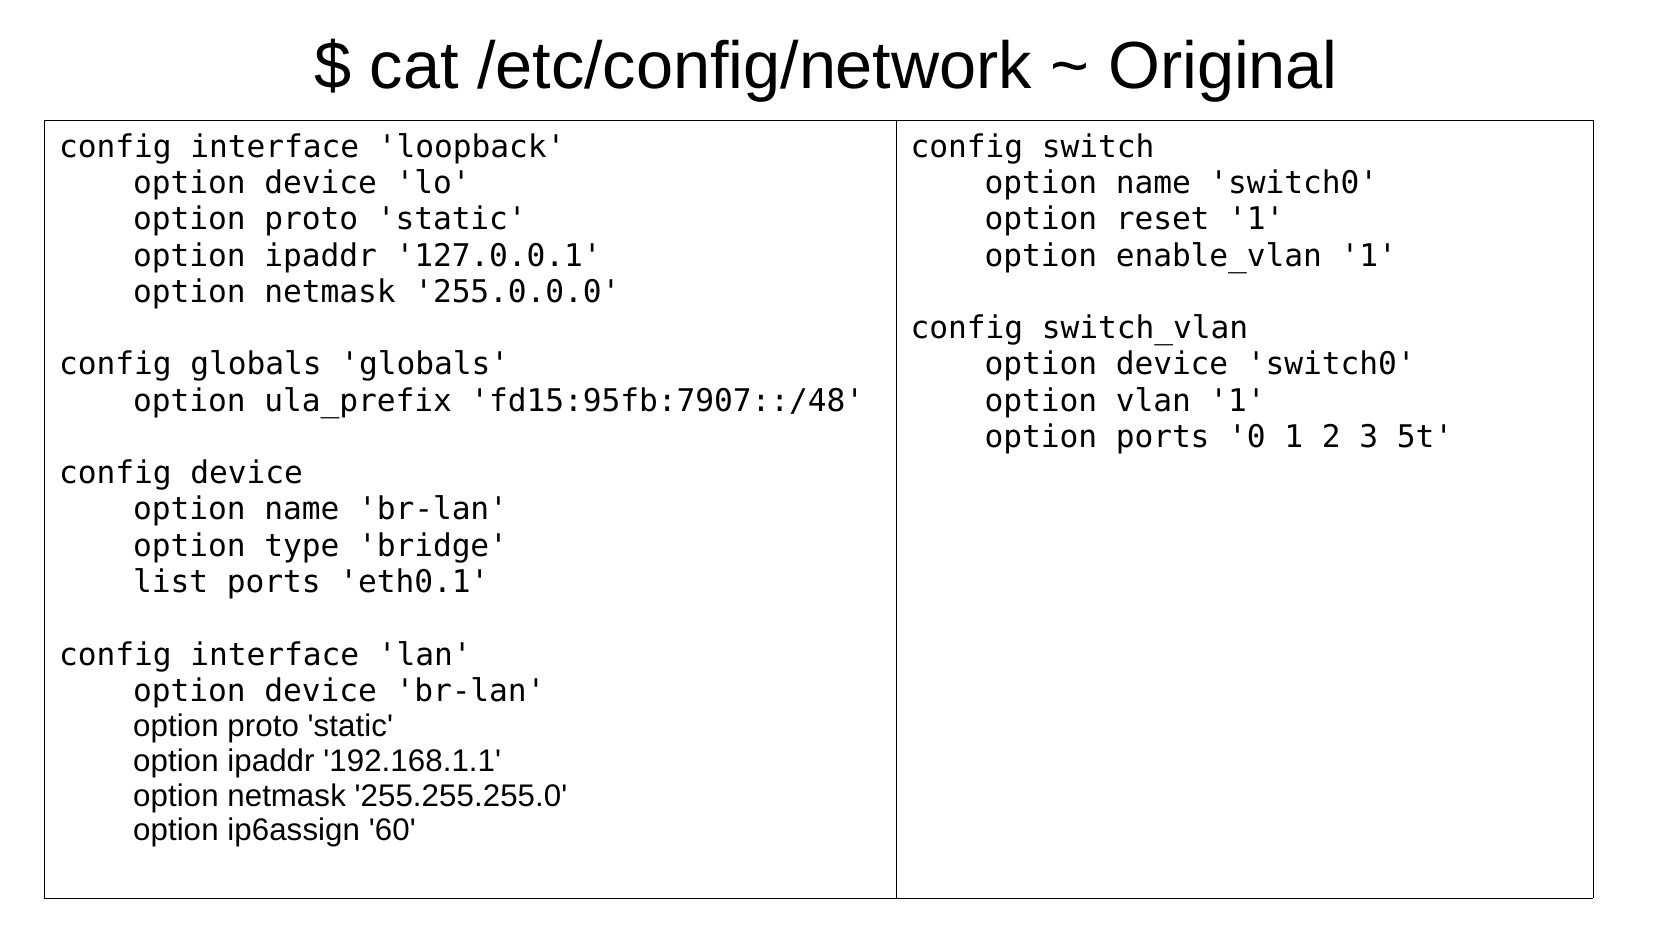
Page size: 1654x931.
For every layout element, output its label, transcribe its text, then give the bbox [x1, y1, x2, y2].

title $ cat /etc/config/network ~ Original [82, 28, 1571, 104]
table_header config interface 'loopback' option device 'lo' option proto 'static' option ipaddr '127.0.0.1' option netmask '255.0.0.0' config globals 'globals' option ula_prefix 'fd15:95fb:7907::/48' config device option name 'br-lan' option type 'bridge' list ports 'eth0.1' config interface 'lan' option device 'br-lan' option proto 'static' option ipaddr '192.168.1.1' option netmask '255.255.255.0' option ip6assign '60' [45, 121, 896, 898]
table_header config switch option name 'switch0' option reset '1' option enable_vlan '1' config switch_vlan option device 'switch0' option vlan '1' option ports '0 1 2 3 5t' [897, 121, 1593, 898]
